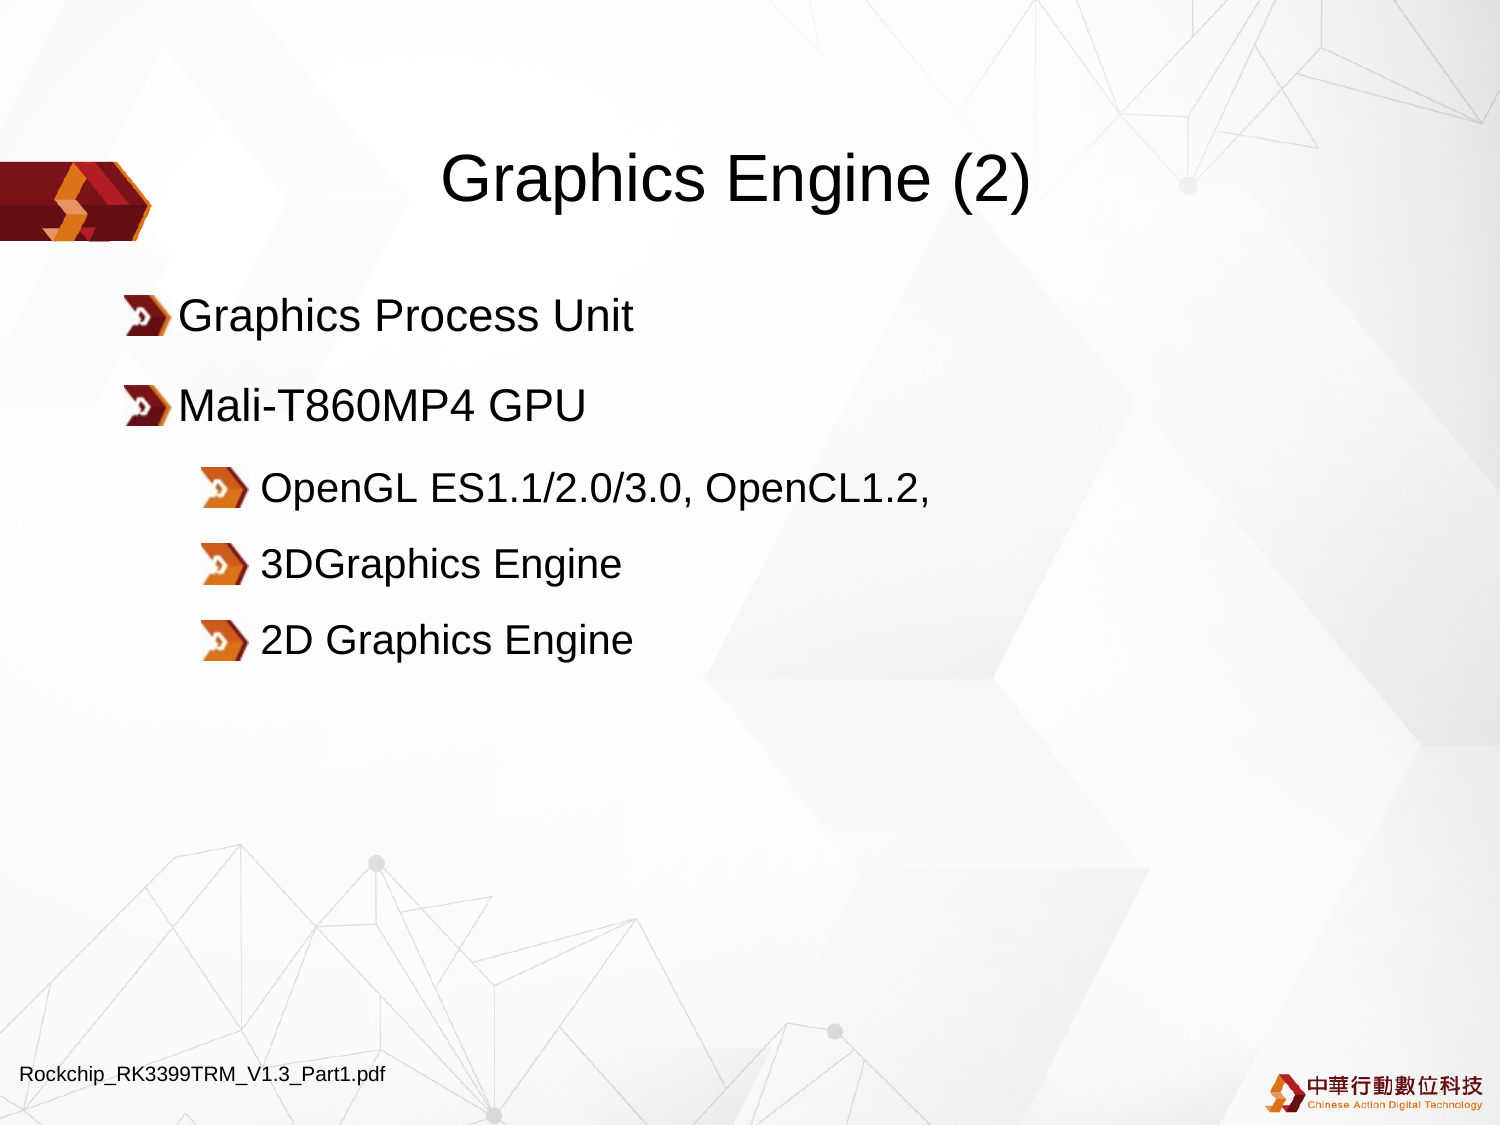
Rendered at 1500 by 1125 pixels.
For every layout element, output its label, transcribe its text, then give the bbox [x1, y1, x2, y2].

list Graphics Process Unit Mali-T860MP4 GPU OpenGL ES1.1/2.0/3.0, OpenCL1.2, 3DGraphics Engine 2D Graphics Engine [107, 290, 1425, 943]
picture [0, 0, 1500, 1125]
text_box Rockchip_RK3399TRM_V1.3_Part1.pdf [4, 1053, 696, 1114]
title Graphics Engine (2) [107, 101, 1367, 255]
